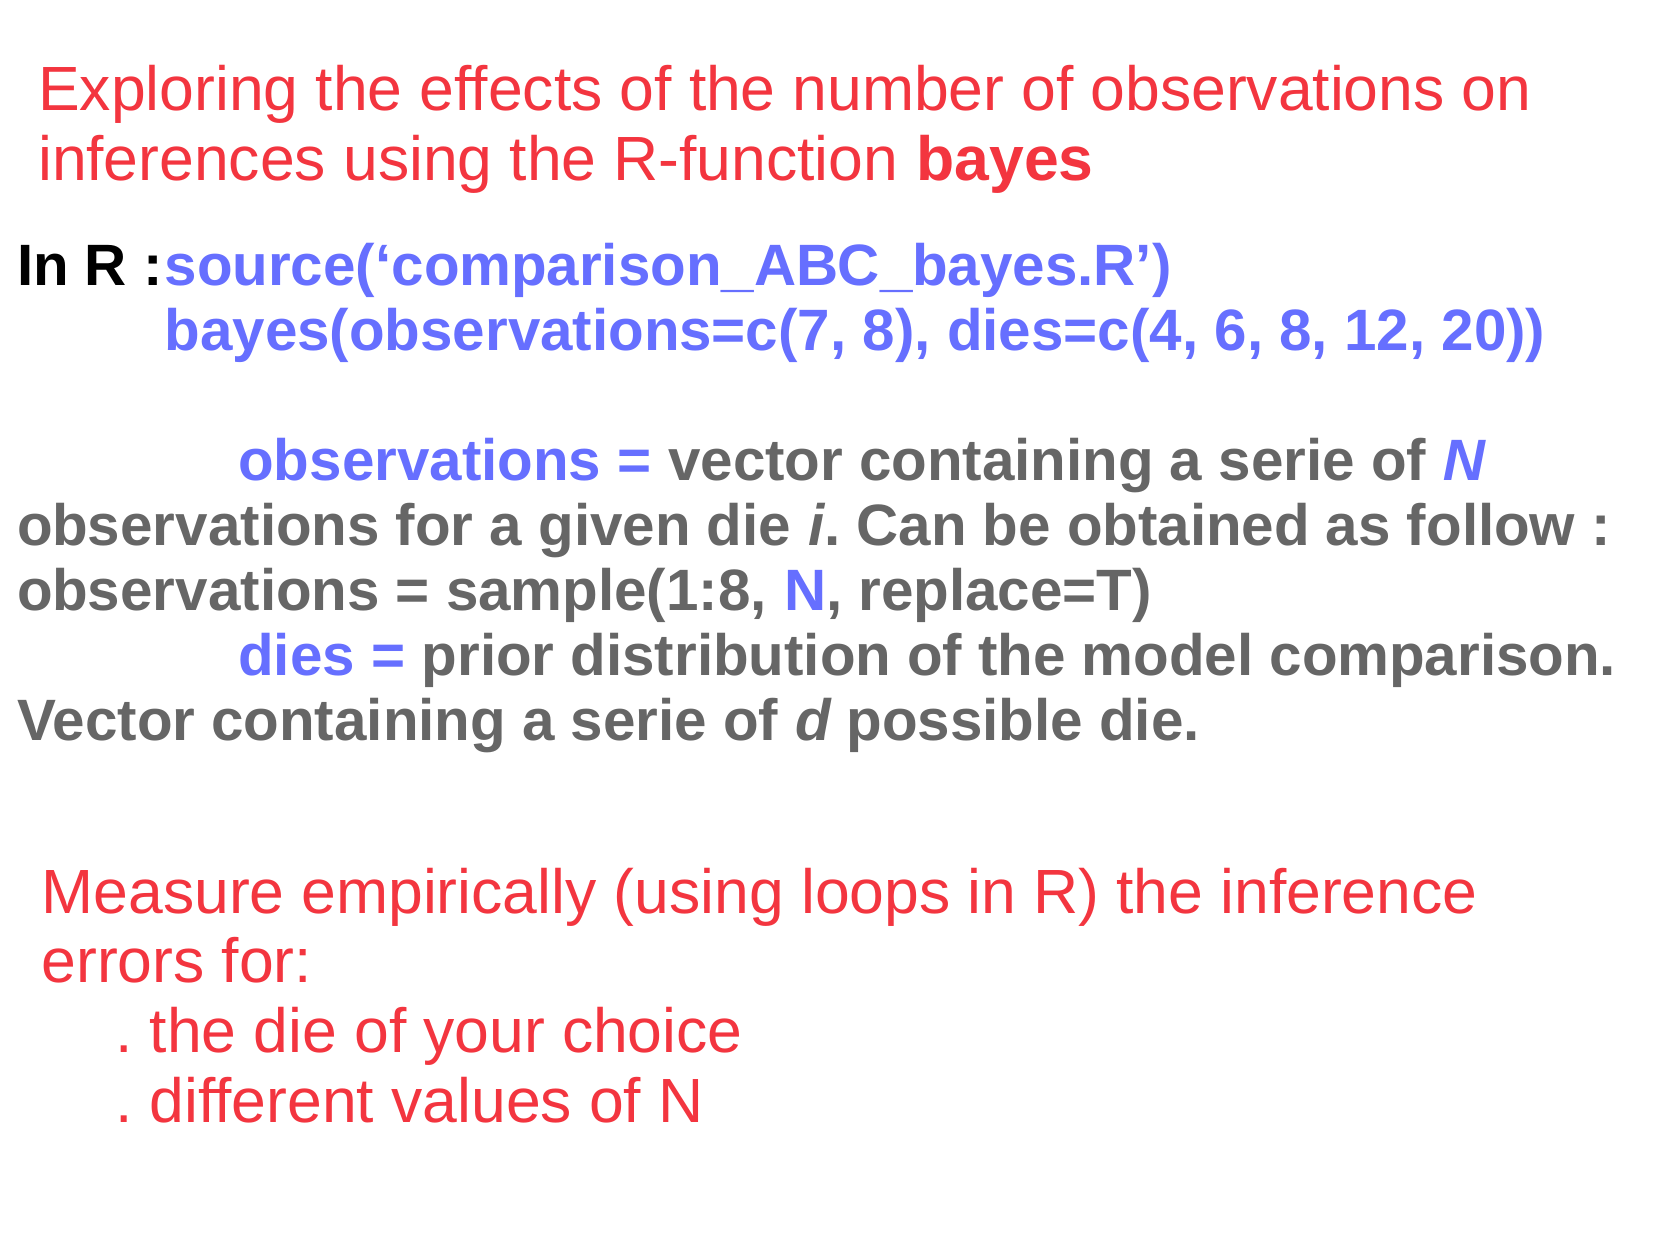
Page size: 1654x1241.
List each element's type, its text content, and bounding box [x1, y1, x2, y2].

text_box In R : source(‘comparison_ABC_bayes.R’) bayes(observations=c(7, 8), dies=c(4, 6, 8, 12, 20)) observations = vector containing a serie of N observations for a given die i. Can be obtained as follow : observations = sample(1:8, N, replace=T) dies = prior distribution of the model comparison. Vector containing a serie of d possible die. [2, 225, 1650, 891]
text_box Measure empirically (using loops in R) the inference errors for: . the die of your choice . different values of N [26, 849, 1650, 1144]
text_box Exploring the effects of the number of observations on inferences using the R-function bayes [23, 46, 1647, 201]
